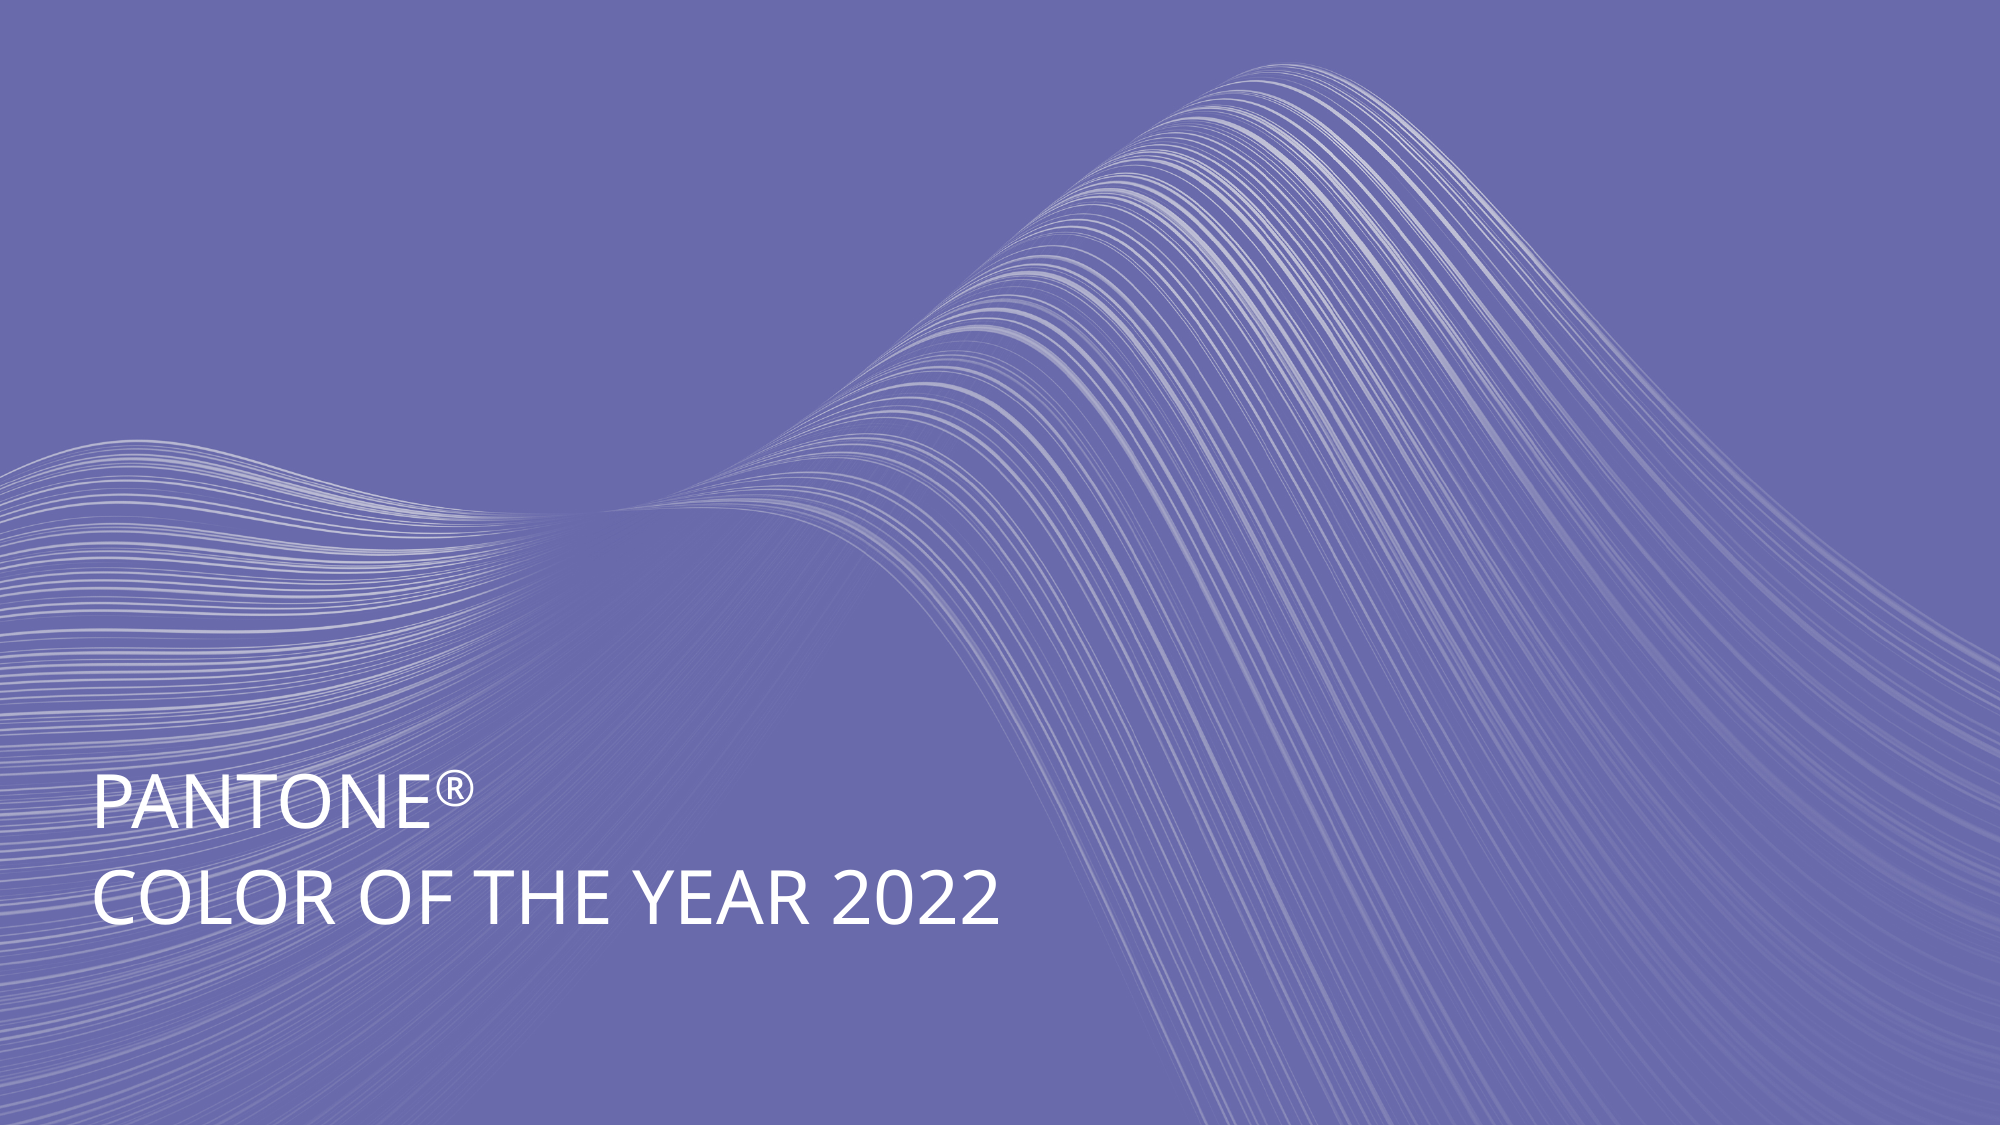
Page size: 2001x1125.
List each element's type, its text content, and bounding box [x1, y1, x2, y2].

title PANTONE® COLOR OF THE YEAR 2022 [75, 740, 1155, 966]
picture [0, 0, 2000, 1125]
